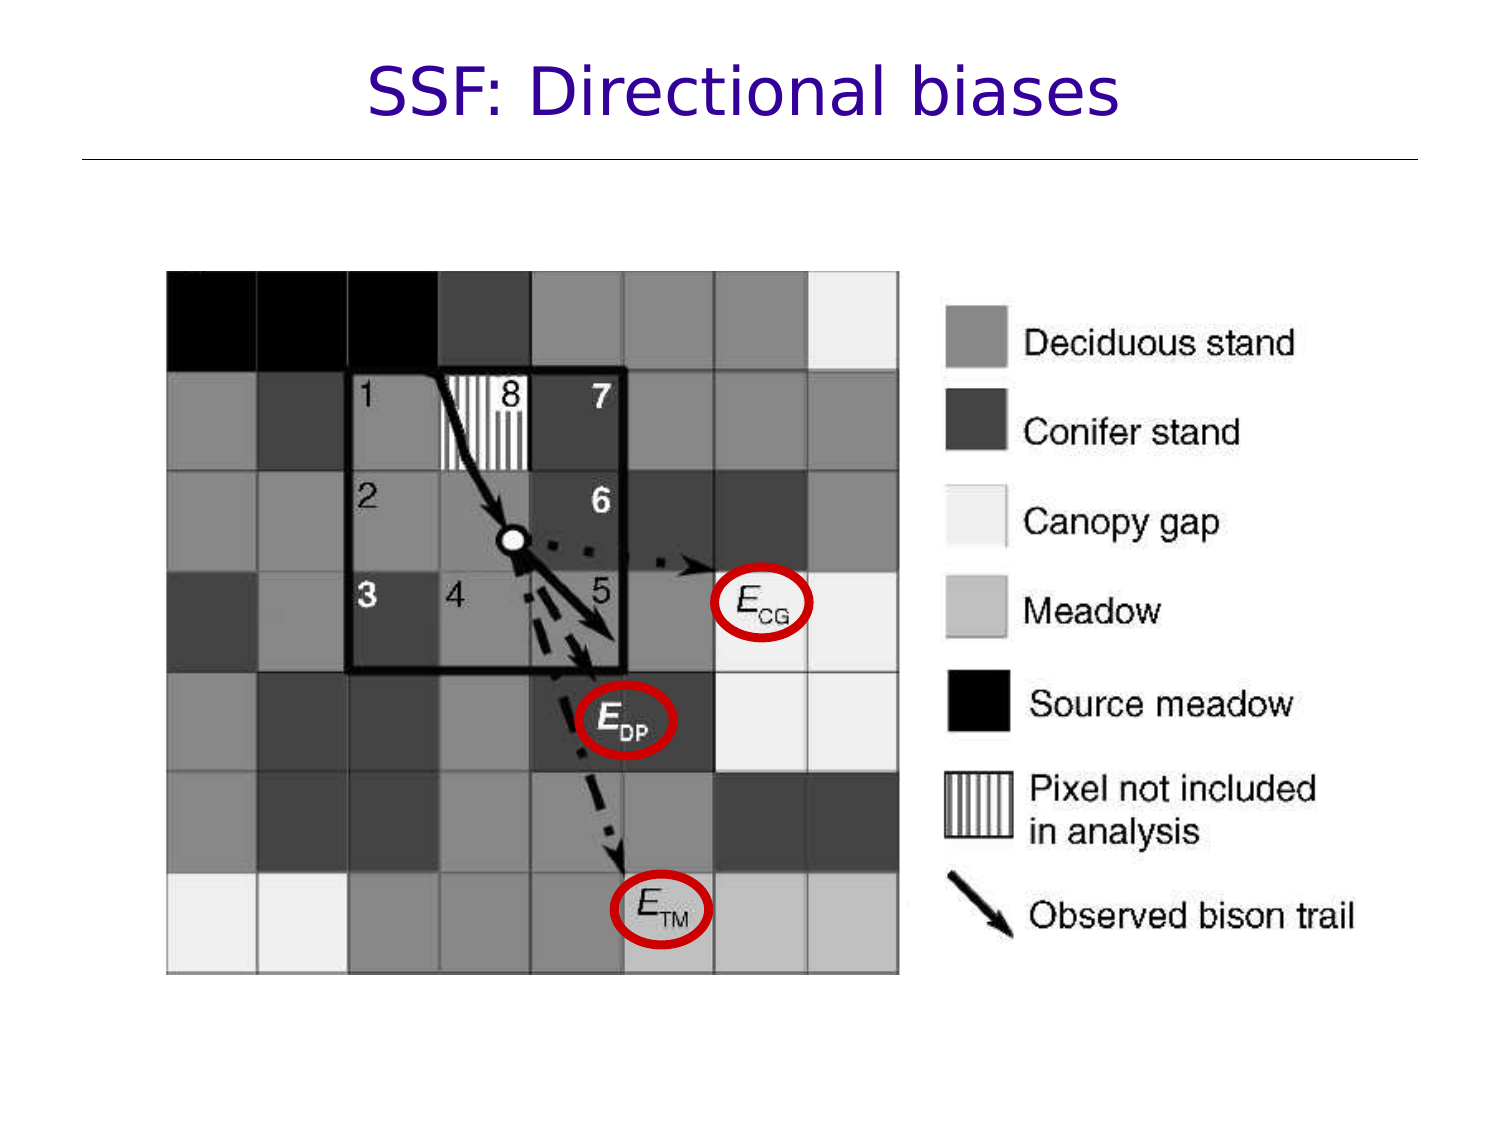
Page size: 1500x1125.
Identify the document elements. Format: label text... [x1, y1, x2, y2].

title SSF: Directional biases [366, 42, 1134, 142]
picture [165, 271, 1388, 975]
